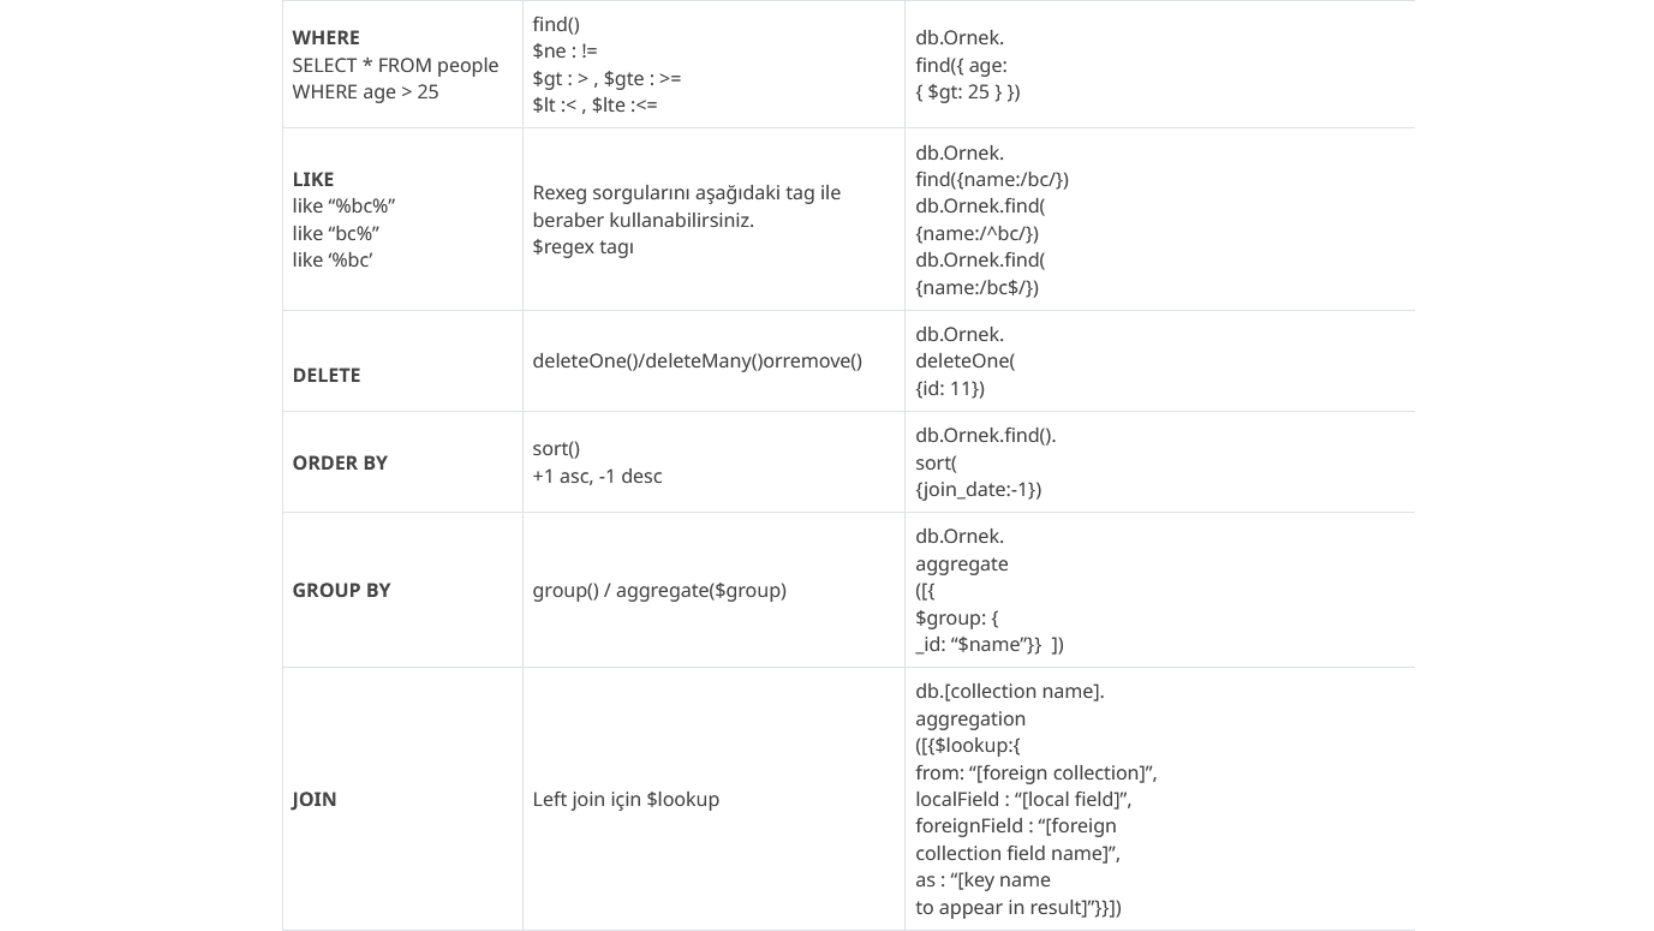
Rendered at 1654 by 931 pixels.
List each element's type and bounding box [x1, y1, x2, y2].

picture [281, 0, 1415, 931]
